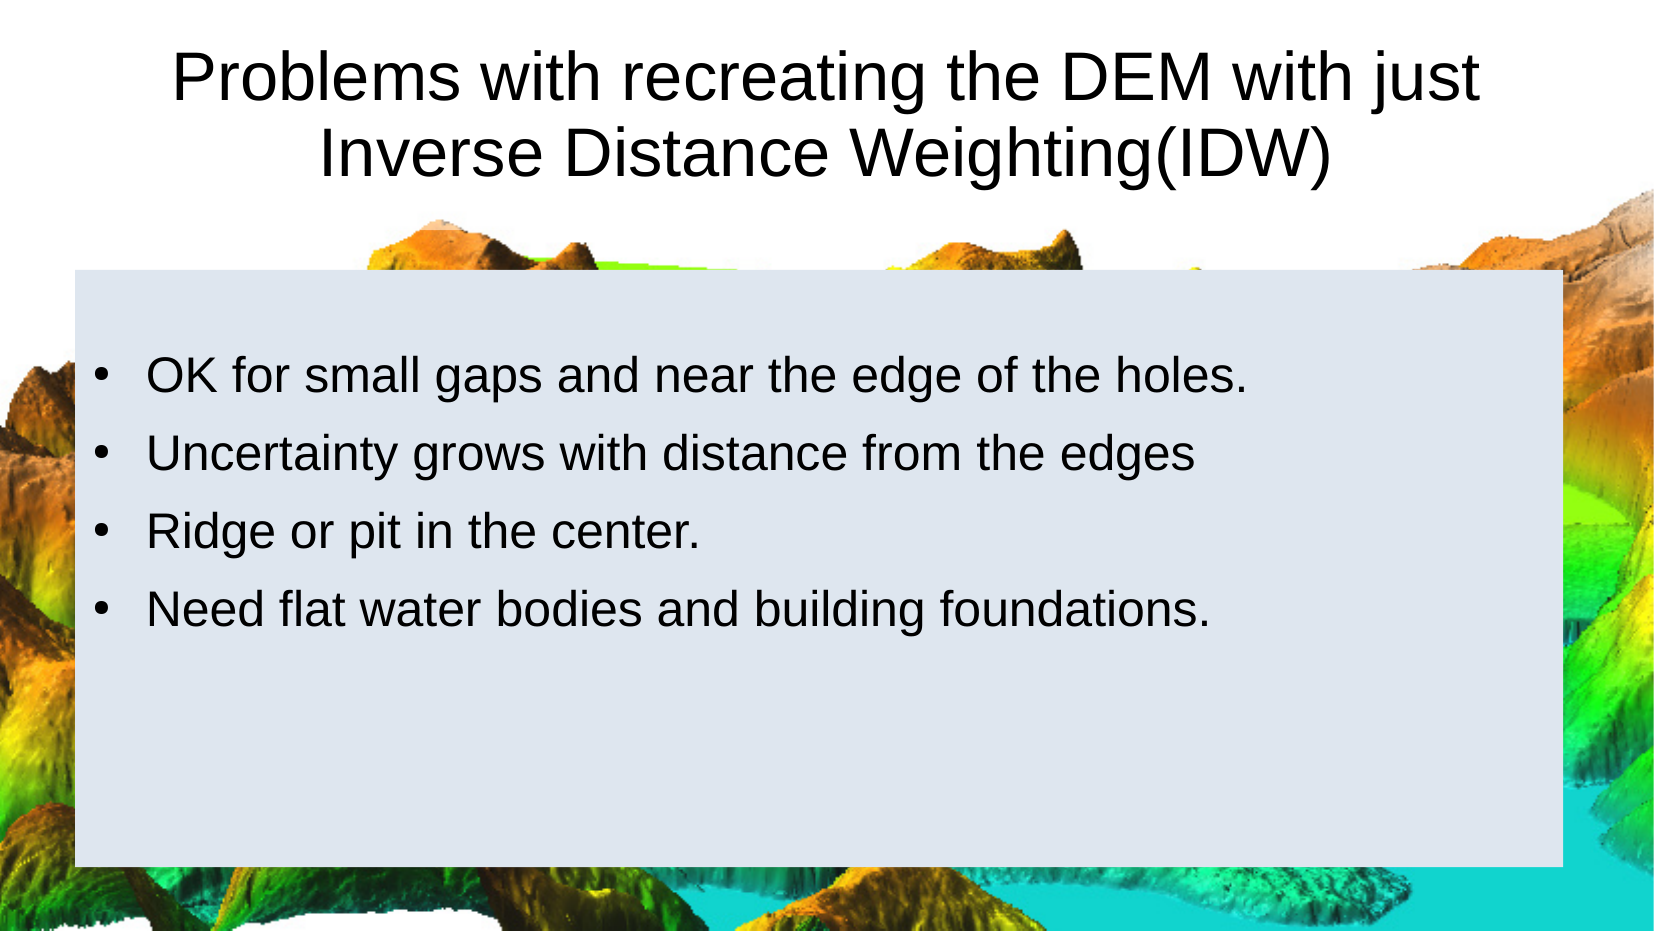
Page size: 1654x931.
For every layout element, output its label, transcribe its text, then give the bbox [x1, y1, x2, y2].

title Problems with recreating the DEM with just Inverse Distance Weighting(IDW) [82, 0, 1571, 231]
list OK for small gaps and near the edge of the holes. Uncertainty grows with distance from the edges Ridge or pit in the center. Need flat water bodies and building foundations. [75, 269, 1564, 868]
picture [0, 0, 1654, 931]
